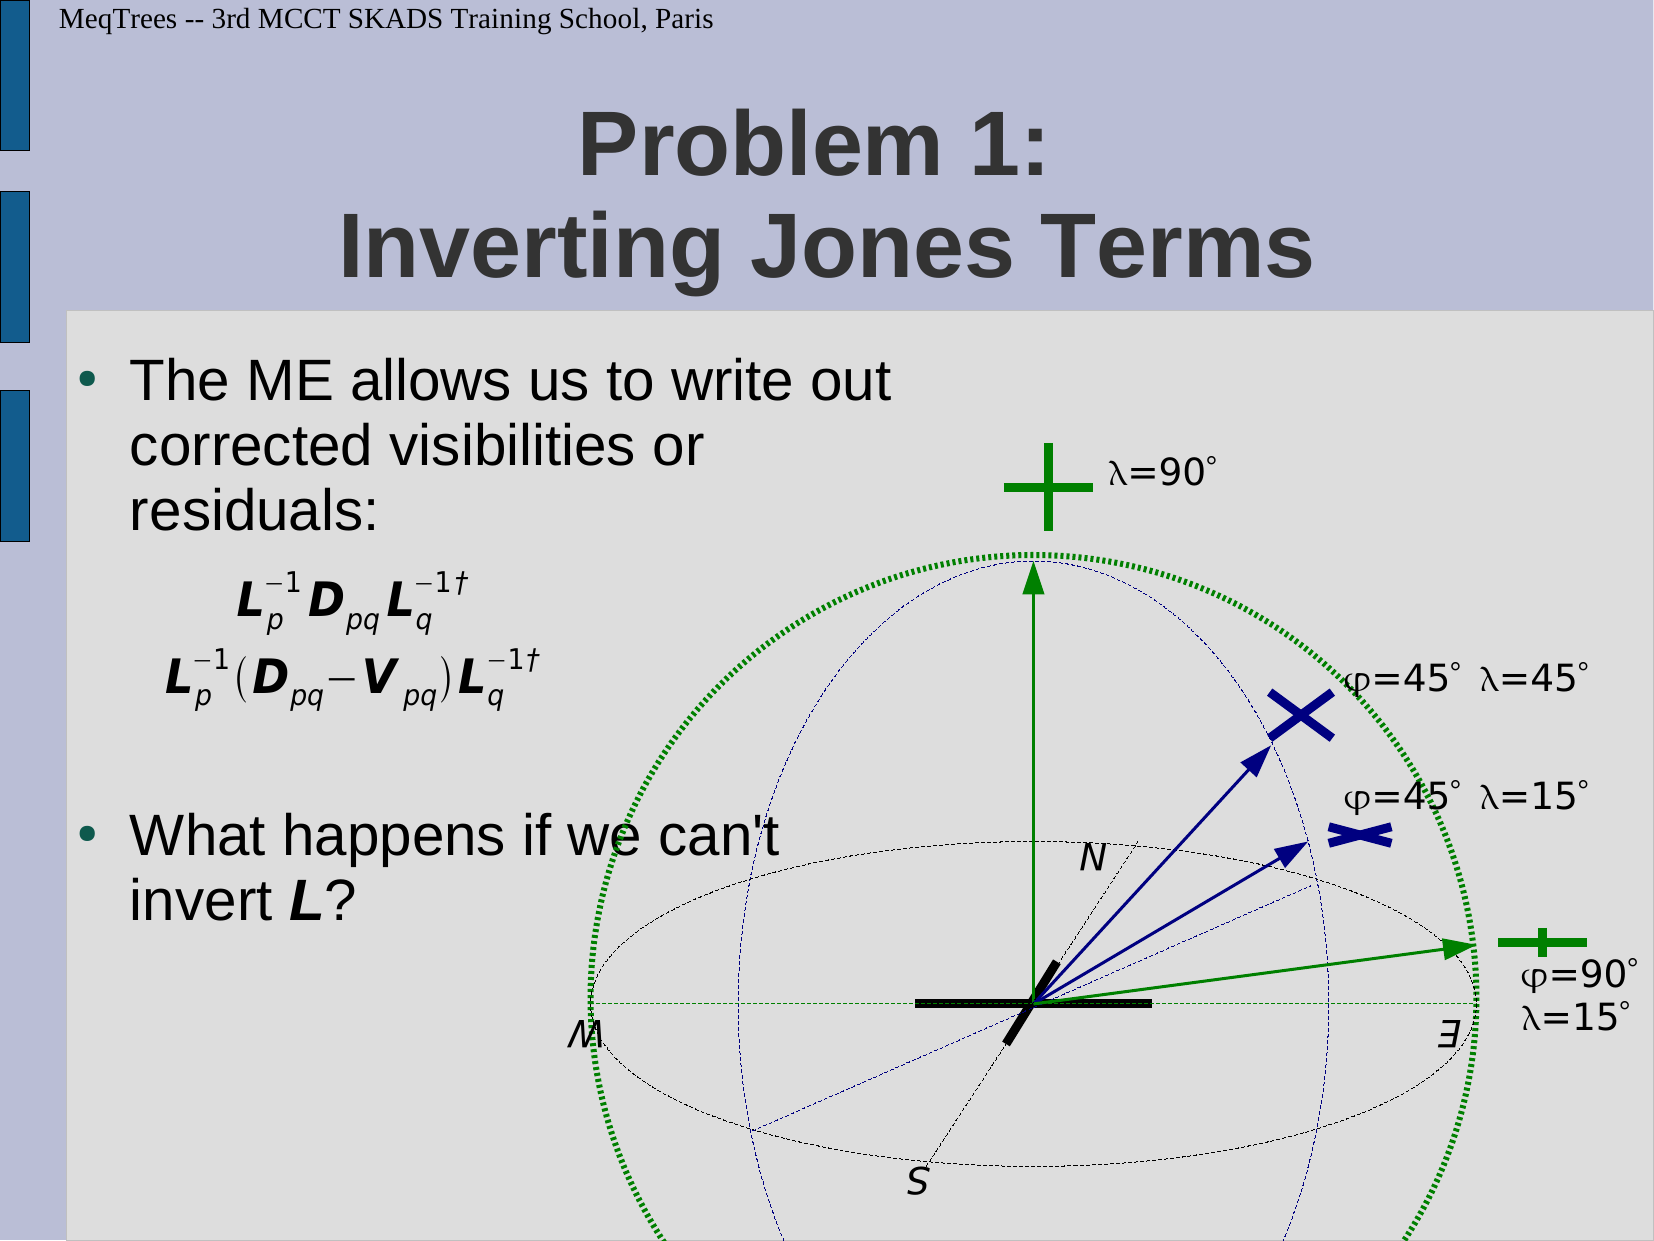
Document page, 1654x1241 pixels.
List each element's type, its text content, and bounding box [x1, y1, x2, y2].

text_box W [561, 1003, 621, 1063]
text_box =45˚ =45˚ [1328, 649, 1625, 708]
chart [158, 561, 546, 785]
title Problem 1: Inverting Jones Terms [121, 92, 1534, 298]
text_box =90˚ [1092, 443, 1329, 502]
text_box E [1417, 1004, 1477, 1063]
text_box S [885, 1151, 945, 1210]
list The ME allows us to write out corrected visibilities or residuals: What happens if we can't invert L? [59, 347, 916, 999]
text_box N [1062, 827, 1123, 886]
text_box =45˚ =15˚ [1328, 767, 1625, 827]
text_box =90˚ =15˚ [1505, 944, 1654, 1047]
